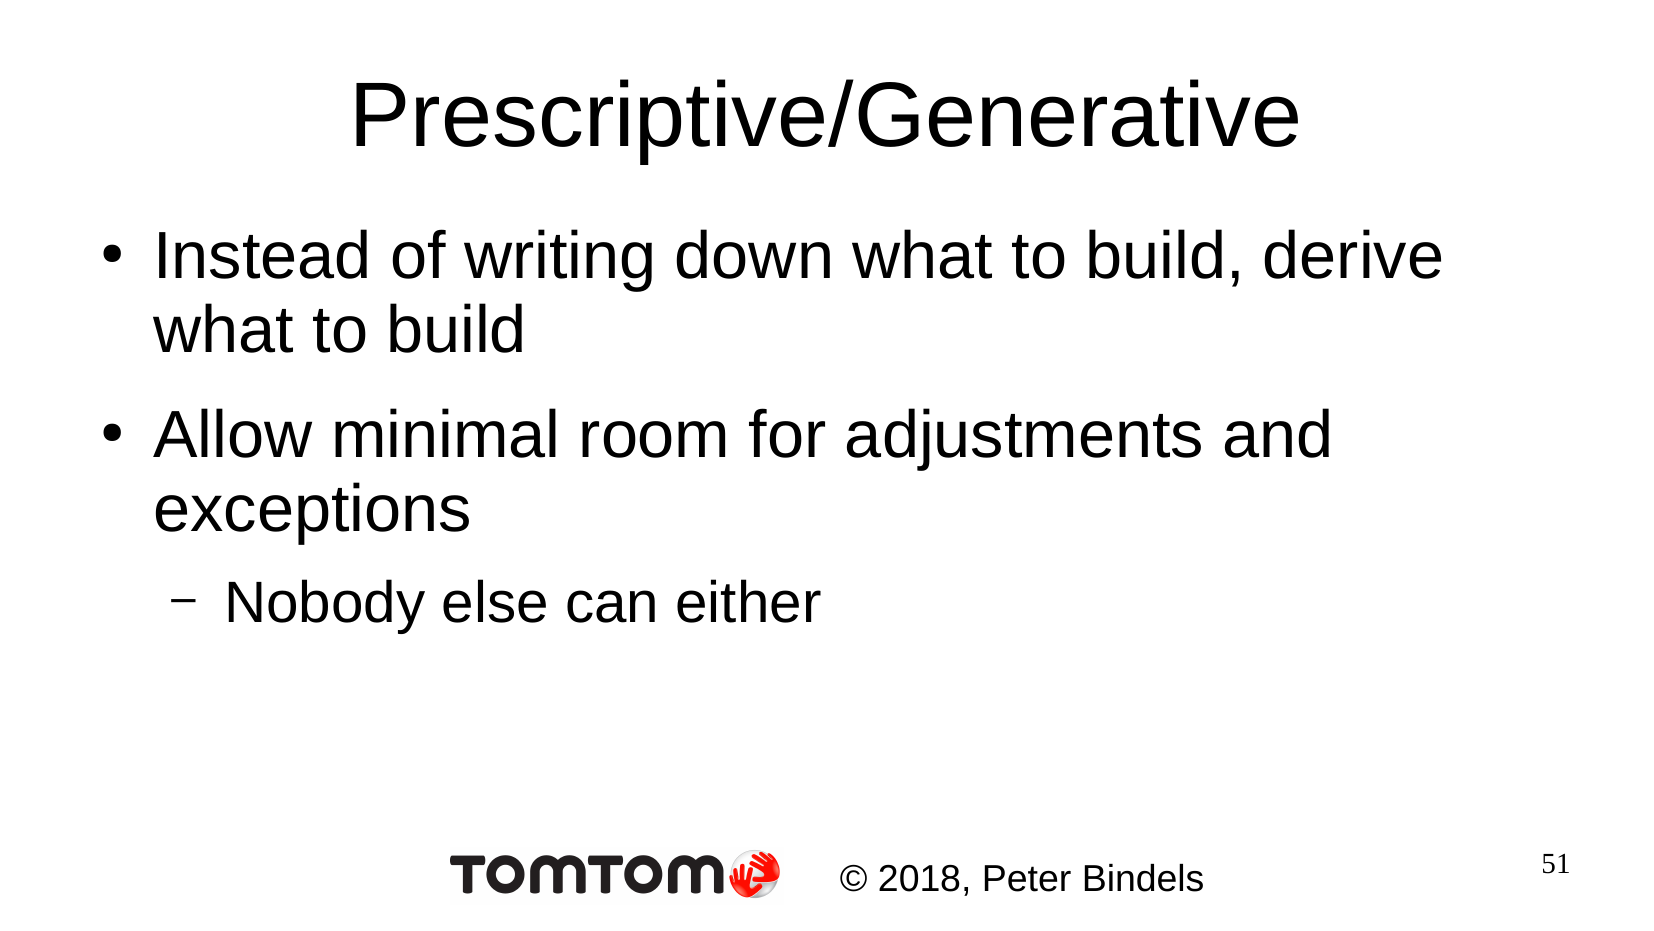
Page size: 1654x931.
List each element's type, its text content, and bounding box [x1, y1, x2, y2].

title Prescriptive/Generative [82, 37, 1571, 193]
picture [450, 847, 784, 905]
list Instead of writing down what to build, derive what to build Allow minimal room for adjustments and exceptions Nobody else can either [82, 217, 1571, 758]
